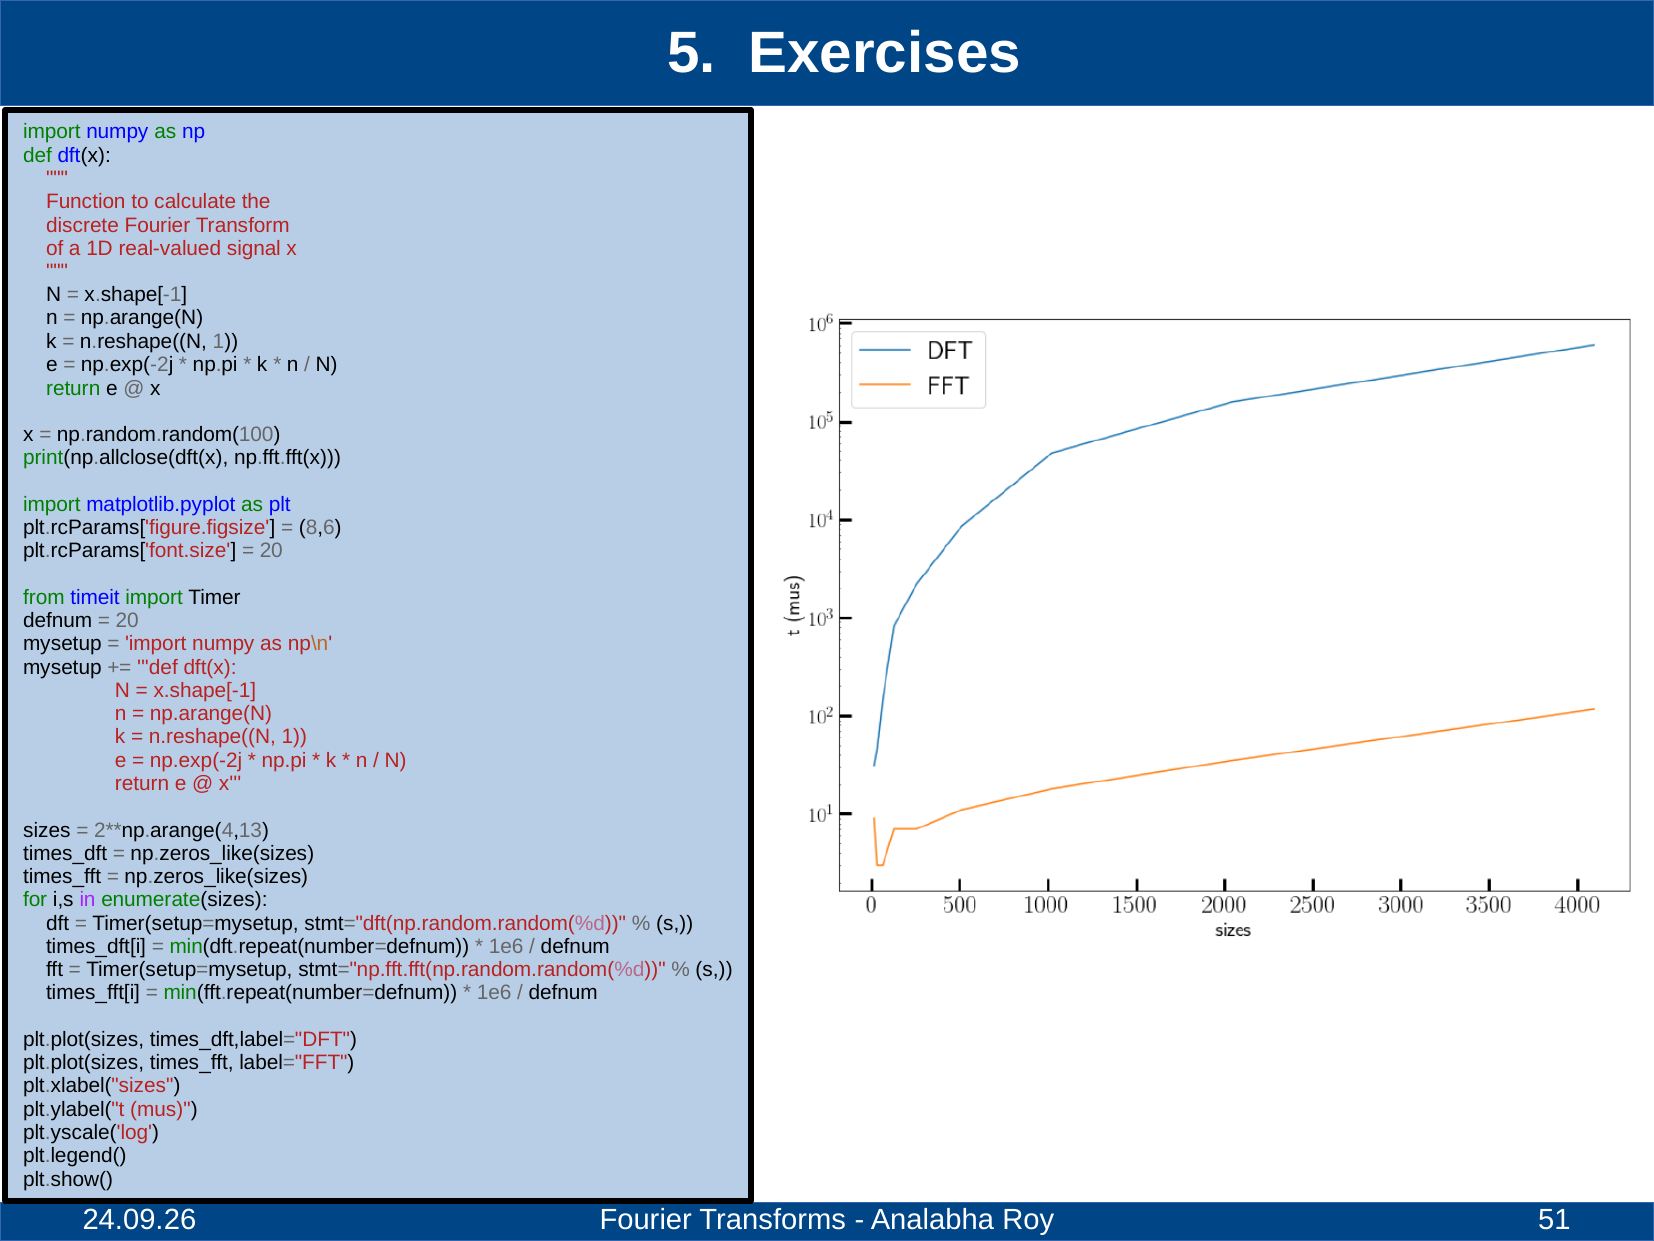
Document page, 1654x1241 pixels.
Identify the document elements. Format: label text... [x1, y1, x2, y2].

picture [766, 307, 1644, 945]
title 5. Exercises [0, 0, 1654, 106]
text_box import numpy as np def dft(x): """ Function to calculate the discrete Fourier Transform of a 1D real-valued signal x """ N = x.shape[-1] n = np.arange(N) k = n.reshape((N, 1)) e = np.exp(-2j * np.pi * k * n / N) return e @ x x = np.random.random(100) print(np.allclose(dft(x), np.fft.fft(x))) import matplotlib.pyplot as plt plt.rcParams['figure.figsize'] = (8,6) plt.rcParams['font.size'] = 20 from timeit import Timer defnum = 20 mysetup = 'import numpy as np\n' mysetup += '''def dft(x): N = x.shape[-1] n = np.arange(N) k = n.reshape((N, 1)) e = np.exp(-2j * np.pi * k * n / N) return e @ x''' sizes = 2**np.arange(4,13) times_dft = np.zeros_like(sizes) times_fft = np.zeros_like(sizes) for i,s in enumerate(sizes): dft = Timer(setup=mysetup, stmt="dft(np.random.random(%d))" % (s,)) times_dft[i] = min(dft.repeat(number=defnum)) * 1e6 / defnum fft = Timer(setup=mysetup, stmt="np.fft.fft(np.random.random(%d))" % (s,)) times_fft[i] = min(fft.repeat(number=defnum)) * 1e6 / defnum plt.plot(sizes, times_dft,label="DFT") plt.plot(sizes, times_fft, label="FFT") plt.xlabel("sizes") plt.ylabel("t (mus)") plt.yscale('log') plt.legend() plt.show() [5, 109, 750, 1201]
